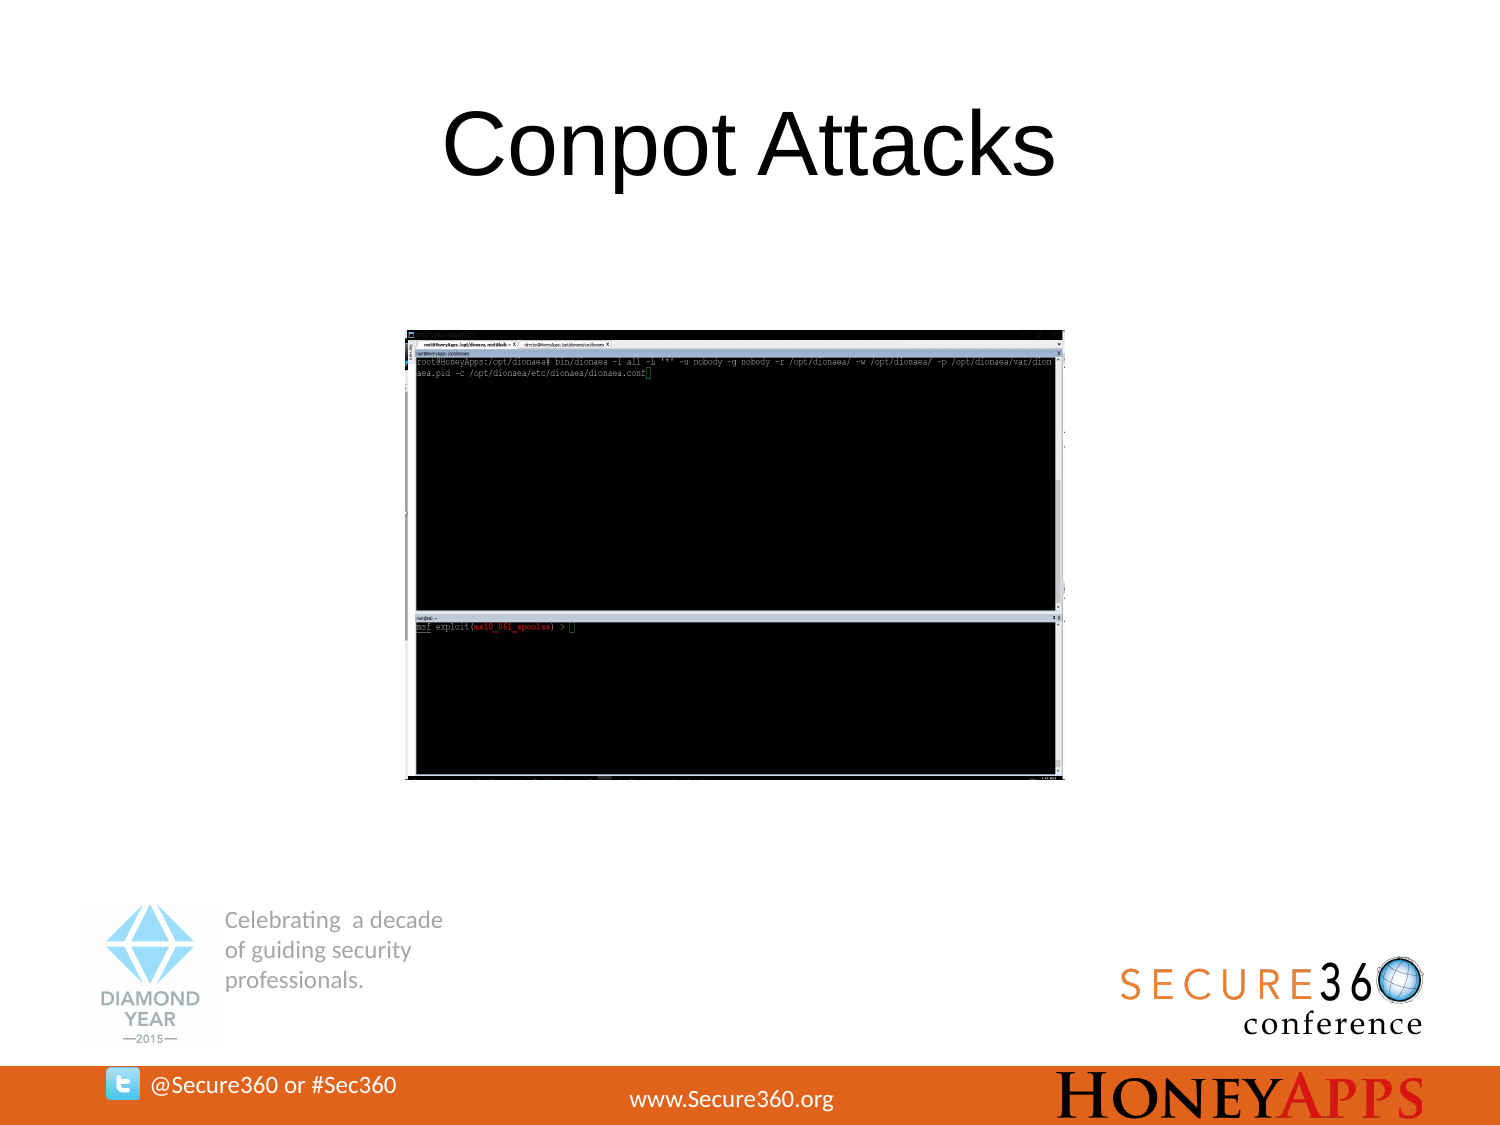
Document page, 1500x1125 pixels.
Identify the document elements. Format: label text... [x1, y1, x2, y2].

picture [106, 1067, 140, 1100]
title Conpot Attacks [112, 90, 1388, 198]
picture [75, 899, 224, 1048]
text_box [405, 329, 1066, 781]
picture [1004, 956, 1486, 1125]
